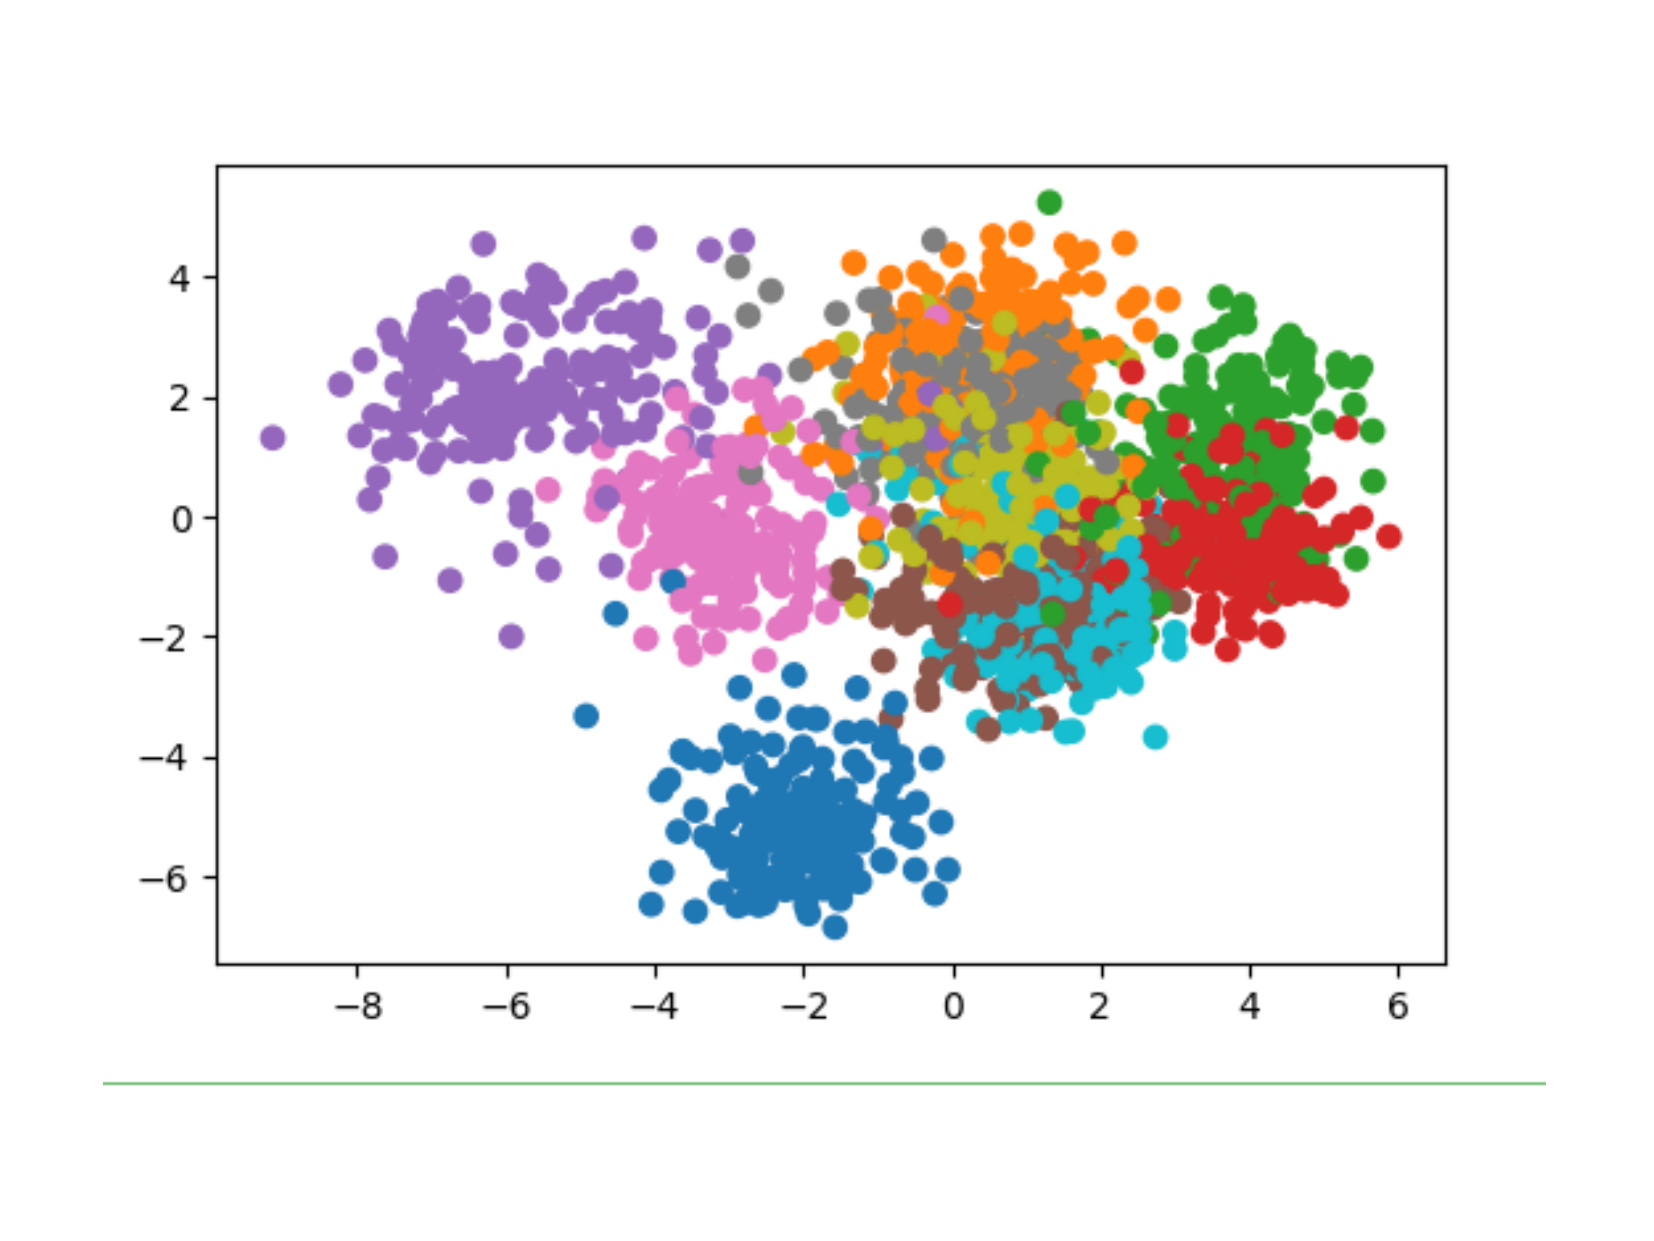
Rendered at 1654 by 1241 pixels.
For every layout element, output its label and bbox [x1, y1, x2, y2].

picture [103, 134, 1546, 1099]
